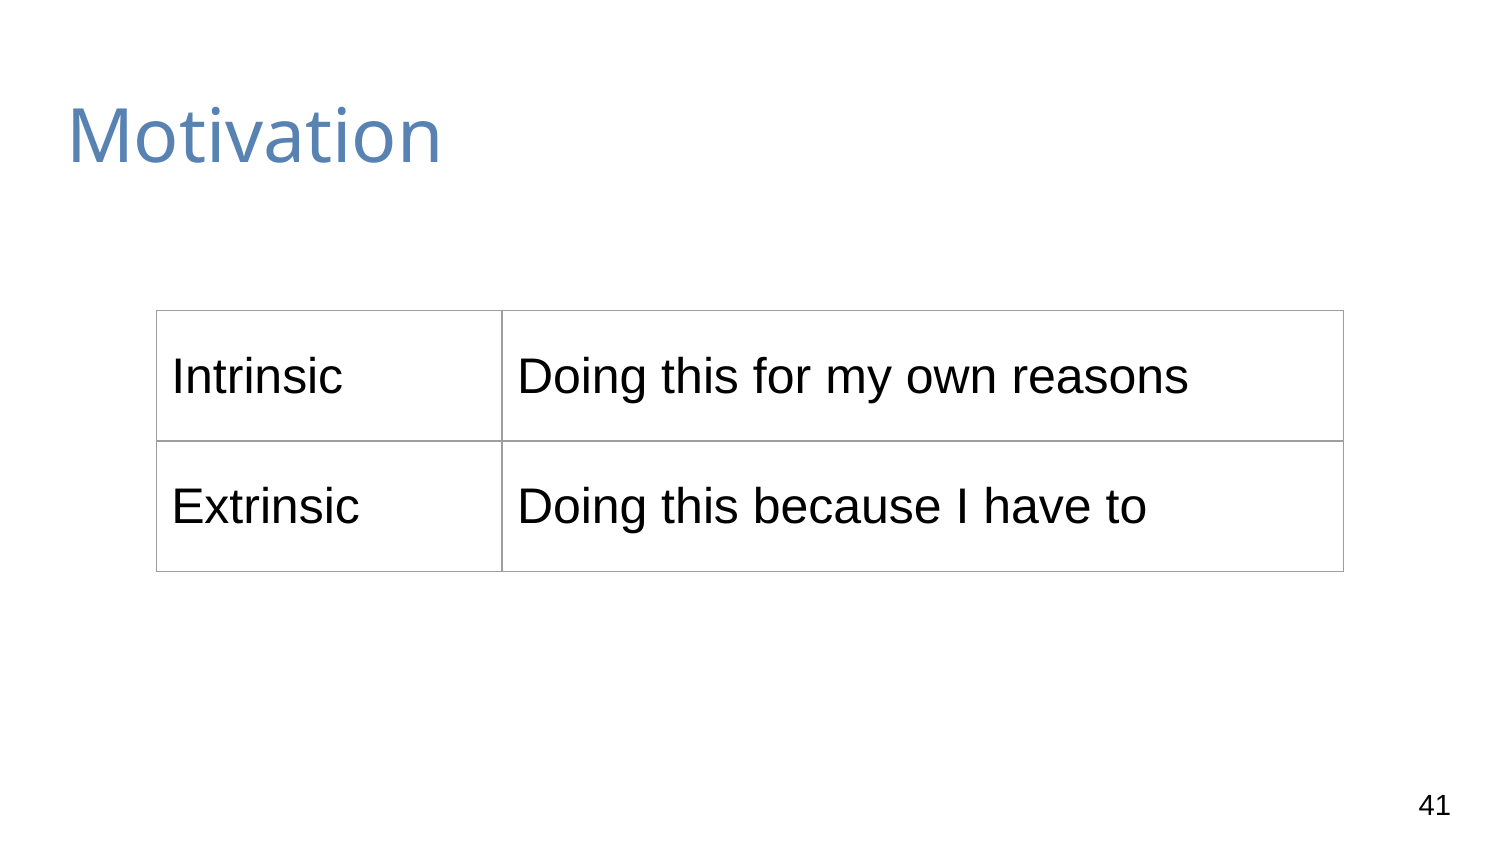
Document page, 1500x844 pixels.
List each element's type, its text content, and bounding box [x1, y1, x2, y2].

table_header Doing this for my own reasons [503, 311, 1343, 440]
title Motivation [51, 72, 1449, 167]
table_cell Doing this because I have to [503, 442, 1343, 571]
table_header Intrinsic [157, 311, 501, 440]
table_cell Extrinsic [157, 442, 501, 571]
